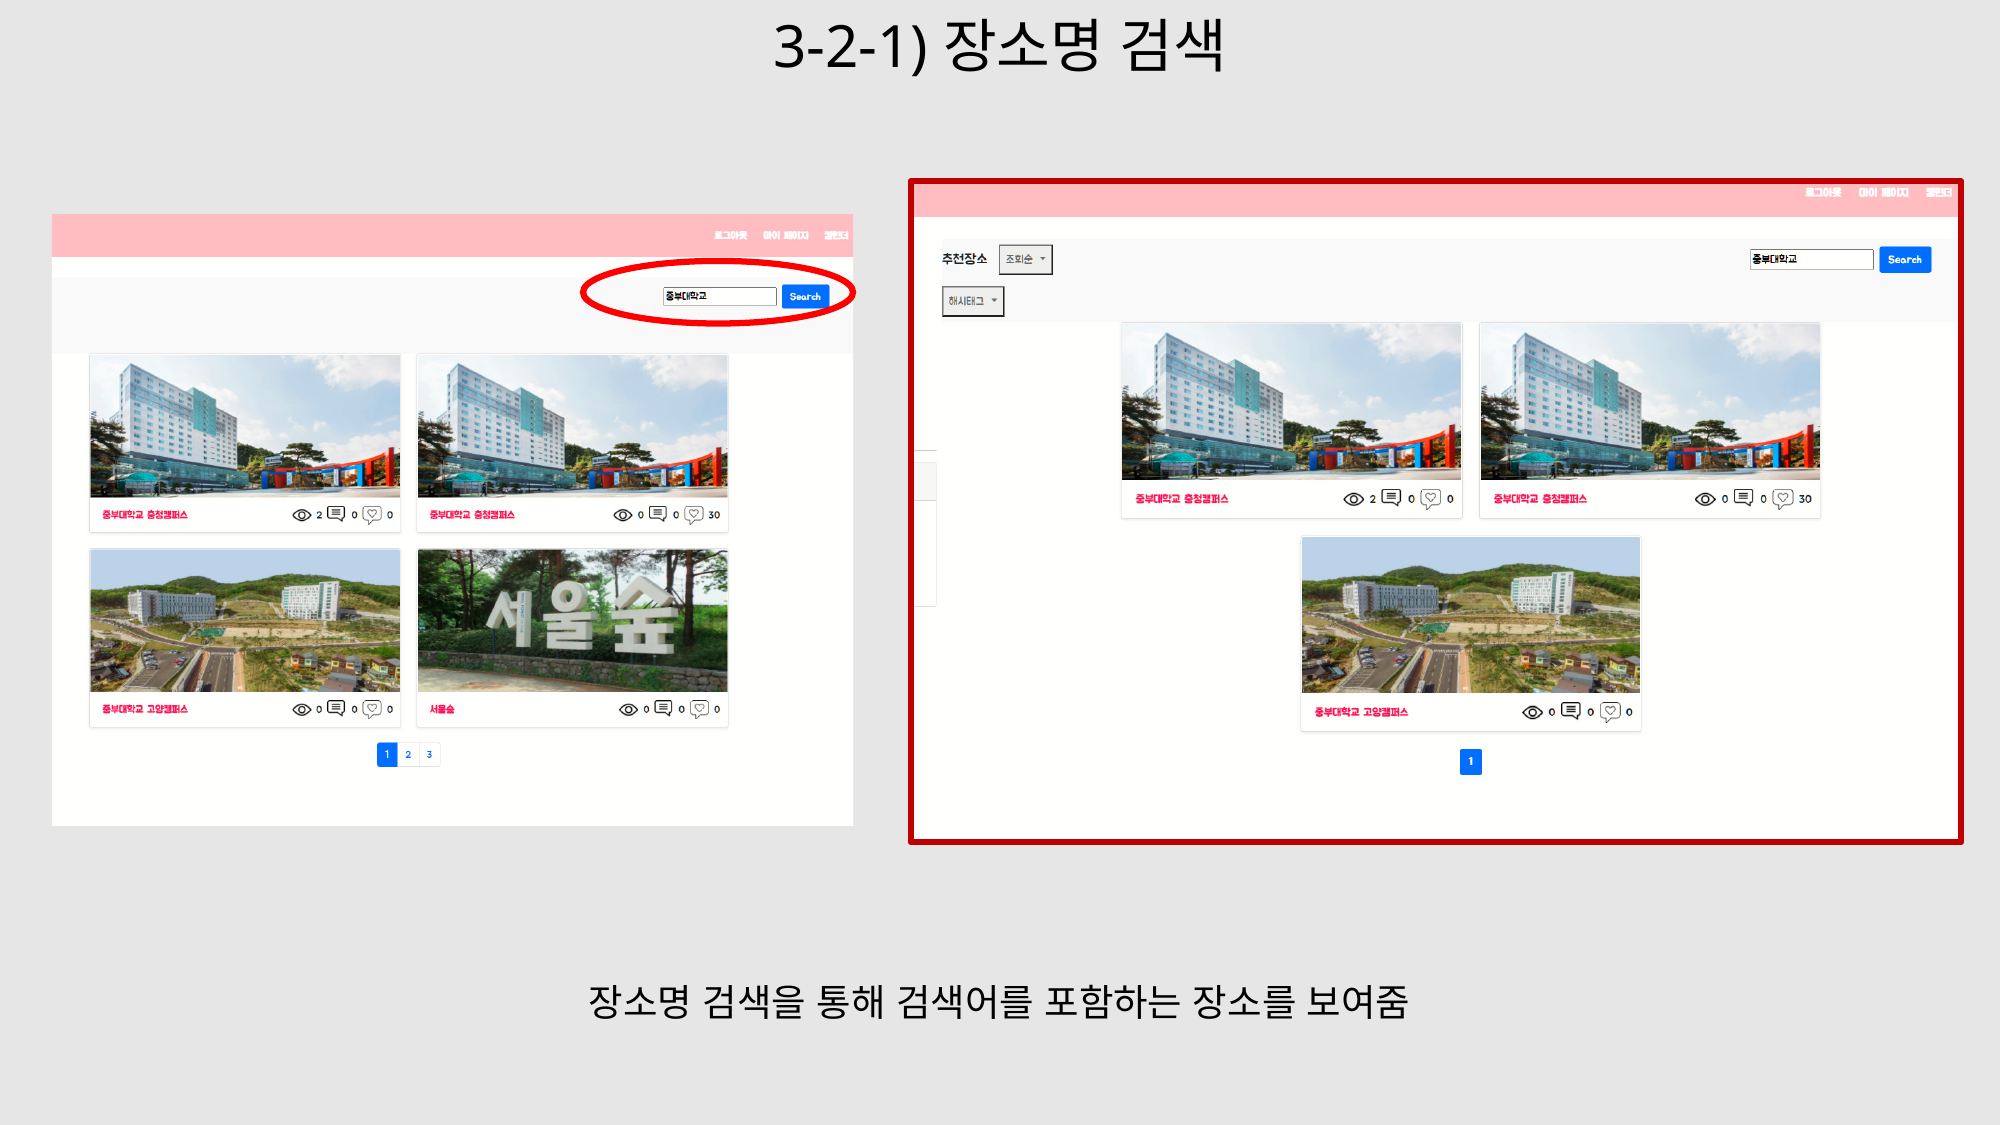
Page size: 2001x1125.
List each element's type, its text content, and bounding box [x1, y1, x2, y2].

text_box 3-2-1) 장소명 검색 [564, 2, 1436, 87]
picture [587, 265, 849, 320]
picture [51, 214, 854, 826]
text_box 장소명 검색을 통해 검색어를 포함하는 장소를 보여줌 [574, 971, 1426, 1032]
picture [913, 184, 1958, 840]
